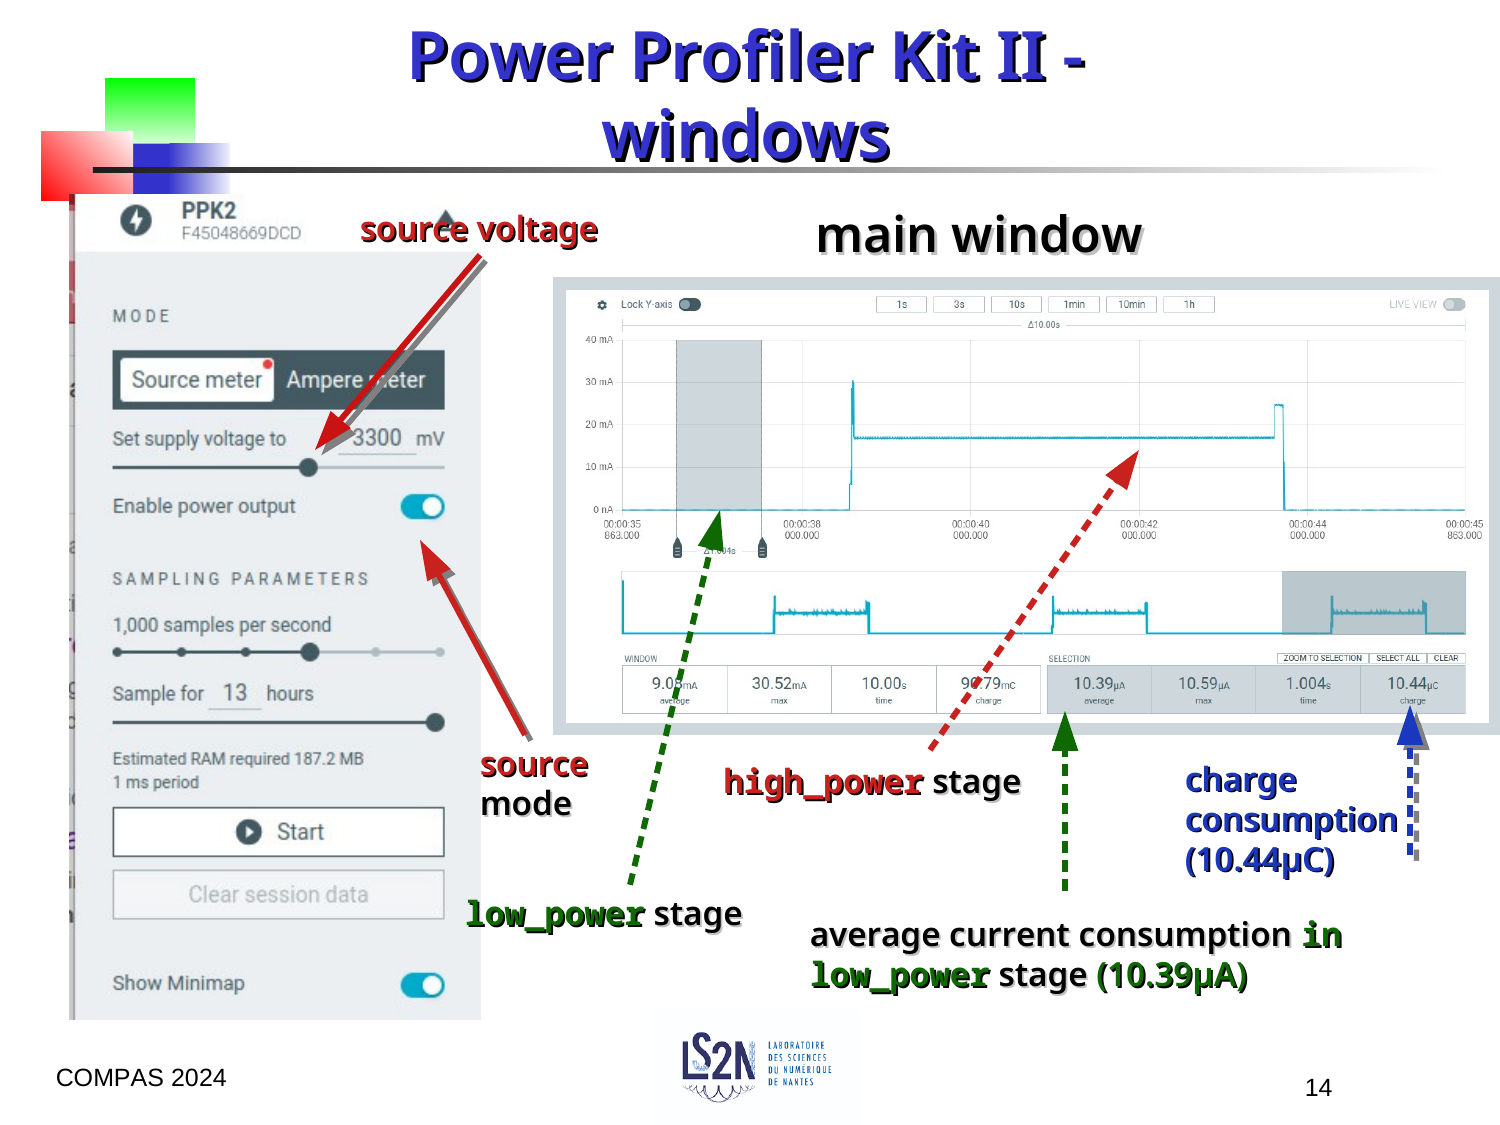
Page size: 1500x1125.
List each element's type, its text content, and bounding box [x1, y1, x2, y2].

text_box high_power stage [688, 753, 1049, 818]
text_box main window [800, 195, 1186, 270]
picture [344, 260, 481, 422]
title Power Profiler Kit II - windows [175, 84, 1246, 180]
text_box source voltage [345, 200, 631, 255]
picture [69, 194, 481, 1021]
text_box source mode [465, 735, 631, 841]
text_box average current consumption in low_power stage (10.39µA) [795, 905, 1396, 1041]
text_box low_power stage [450, 884, 781, 945]
picture [651, 1009, 862, 1125]
picture [553, 277, 1500, 736]
text_box charge consumption (10.44µC) [1170, 750, 1500, 886]
